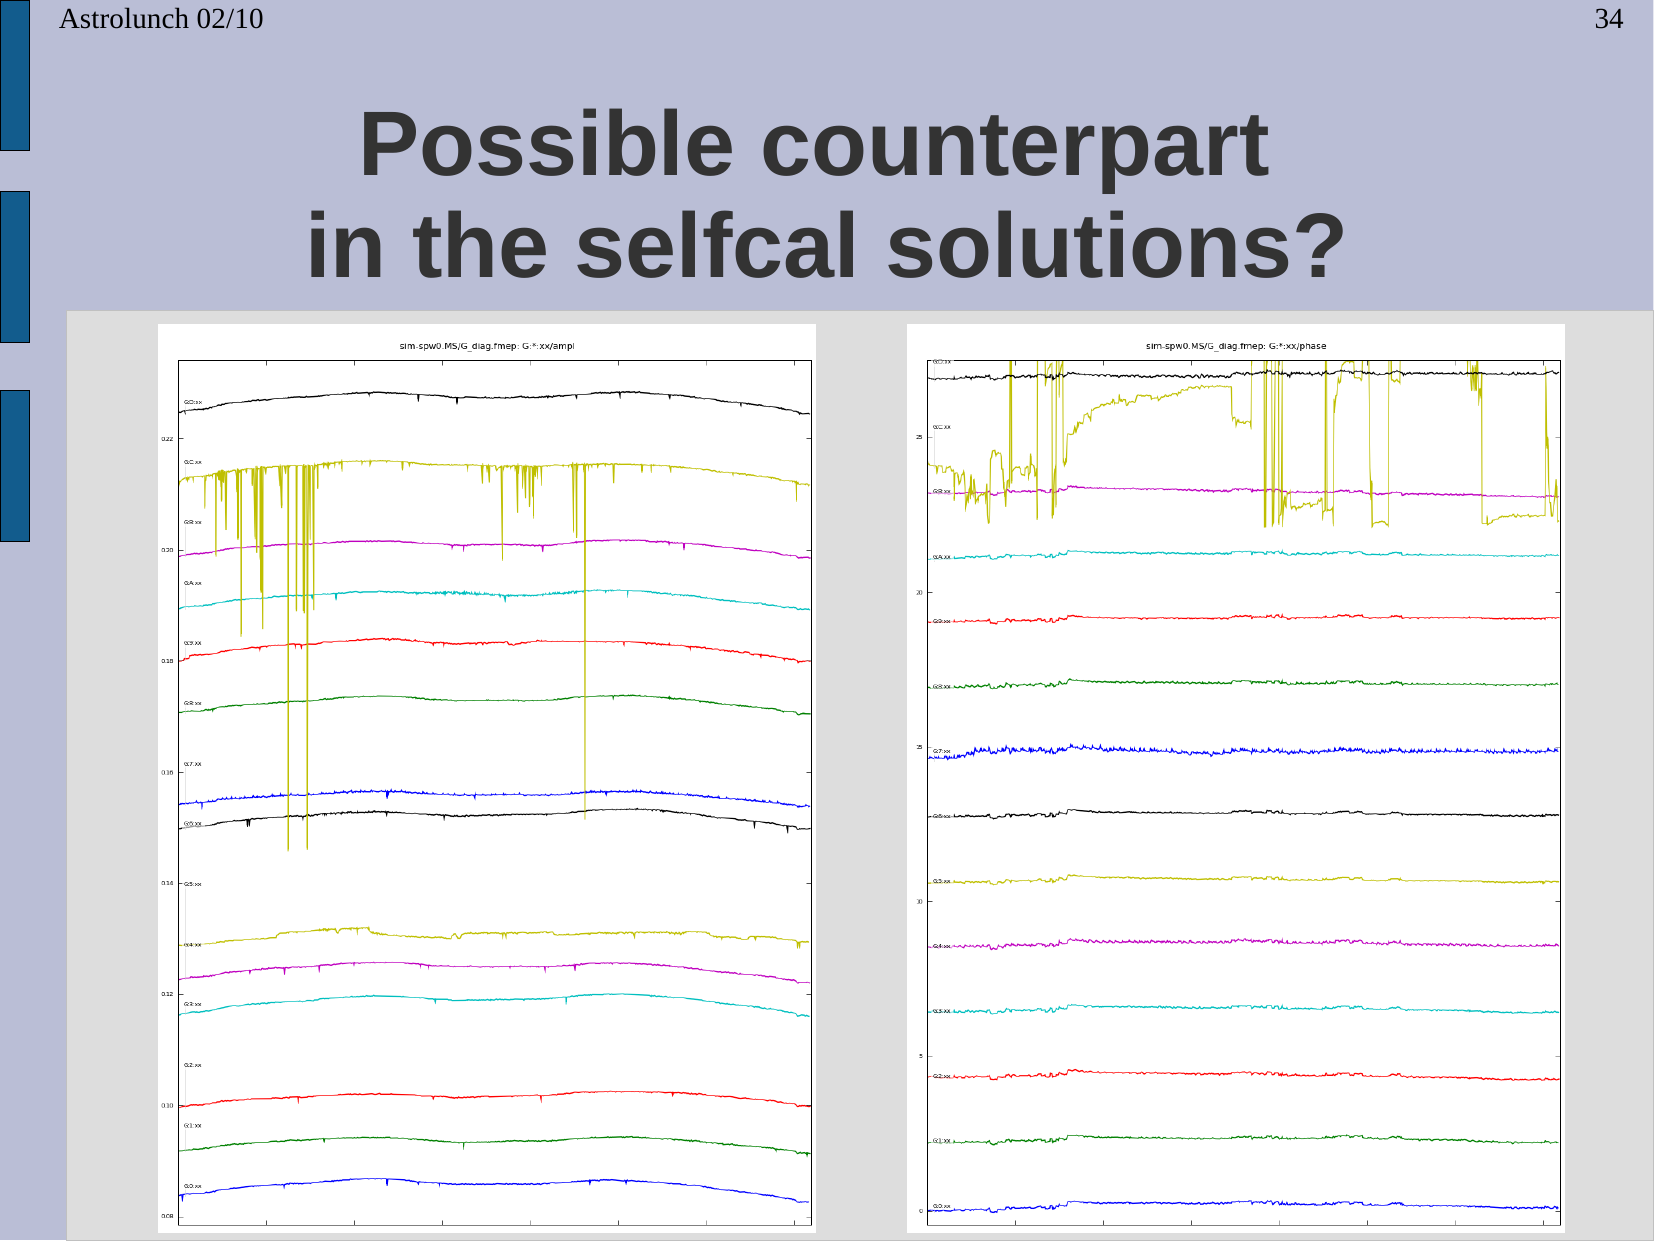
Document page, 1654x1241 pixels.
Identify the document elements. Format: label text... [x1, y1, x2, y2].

picture [158, 324, 816, 1234]
picture [907, 324, 1565, 1234]
title Possible counterpart in the selfcal solutions? [121, 91, 1534, 299]
